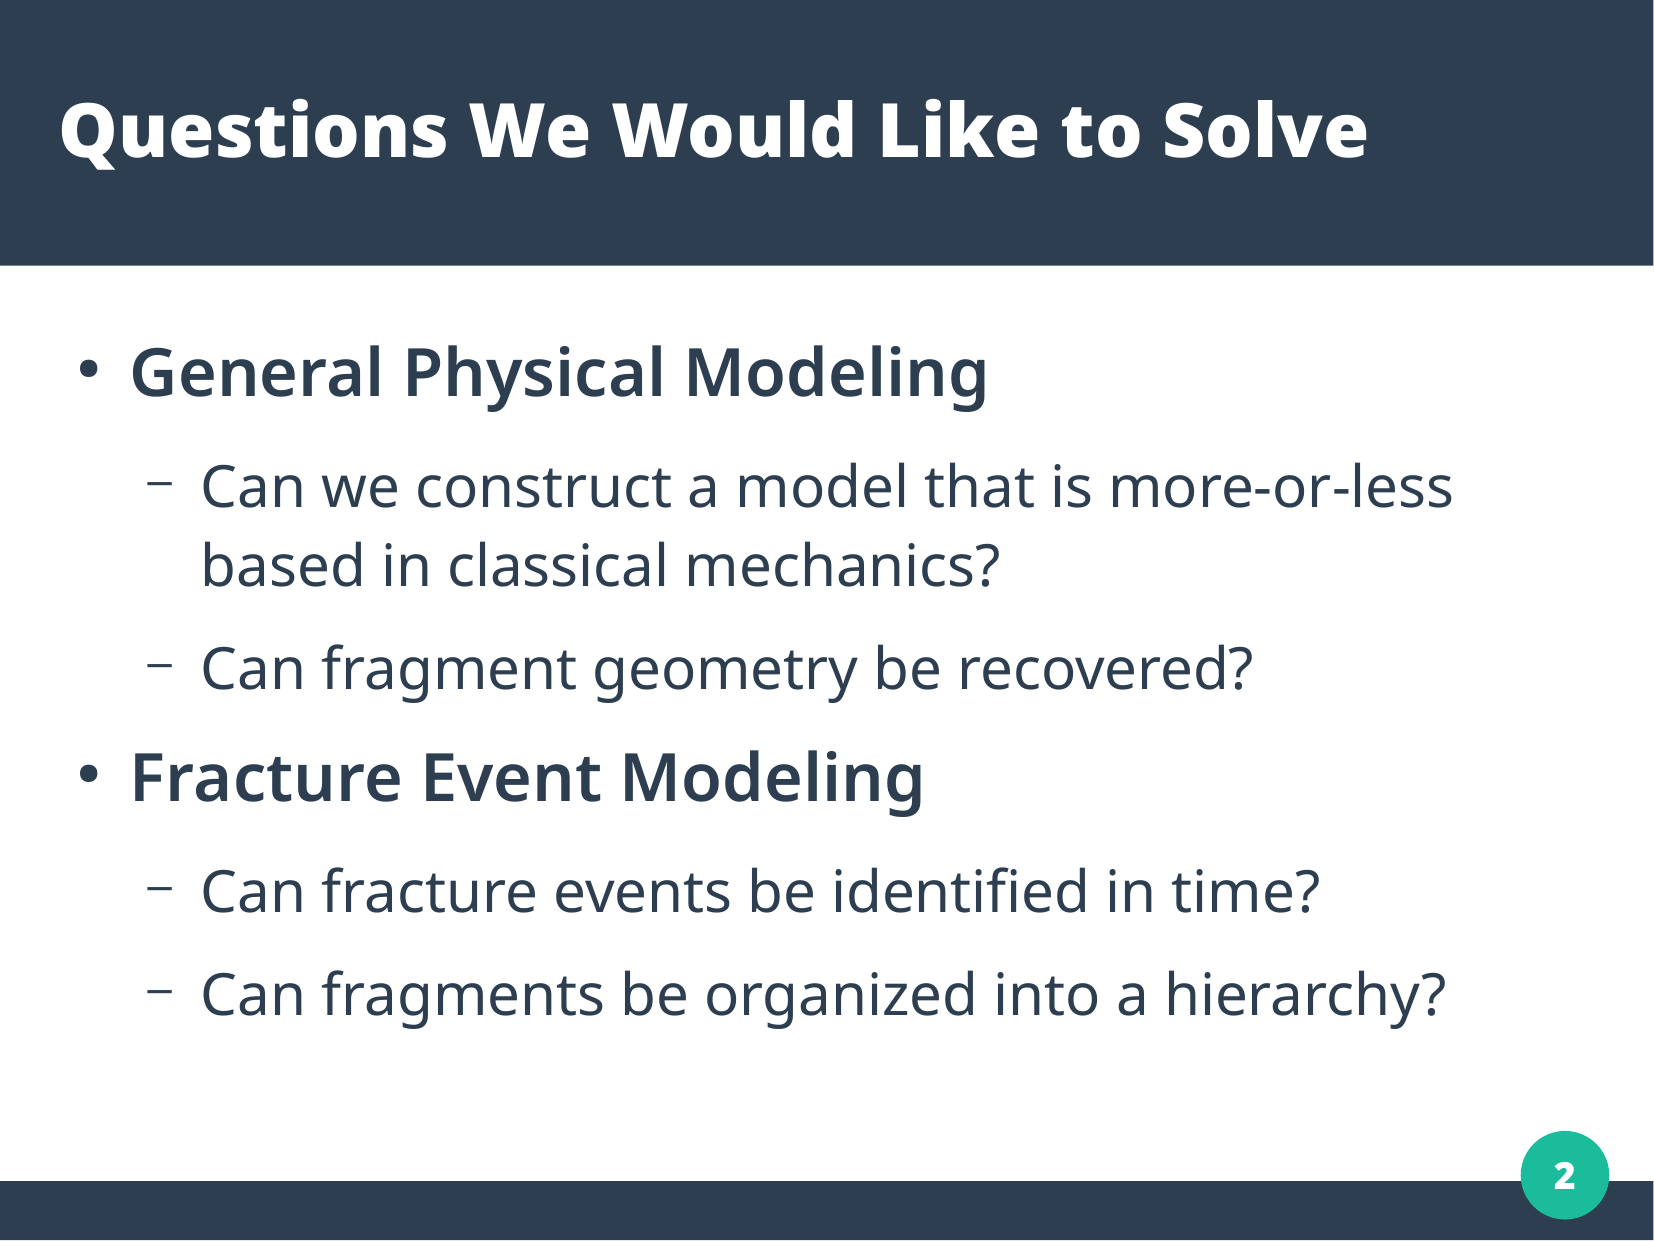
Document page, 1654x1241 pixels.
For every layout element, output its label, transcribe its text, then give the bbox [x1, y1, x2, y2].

title Questions We Would Like to Solve [59, 49, 1595, 207]
list General Physical Modeling Can we construct a model that is more-or-less based in classical mechanics? Can fragment geometry be recovered? Fracture Event Modeling Can fracture events be identified in time? Can fragments be organized into a hierarchy? [59, 324, 1595, 1152]
